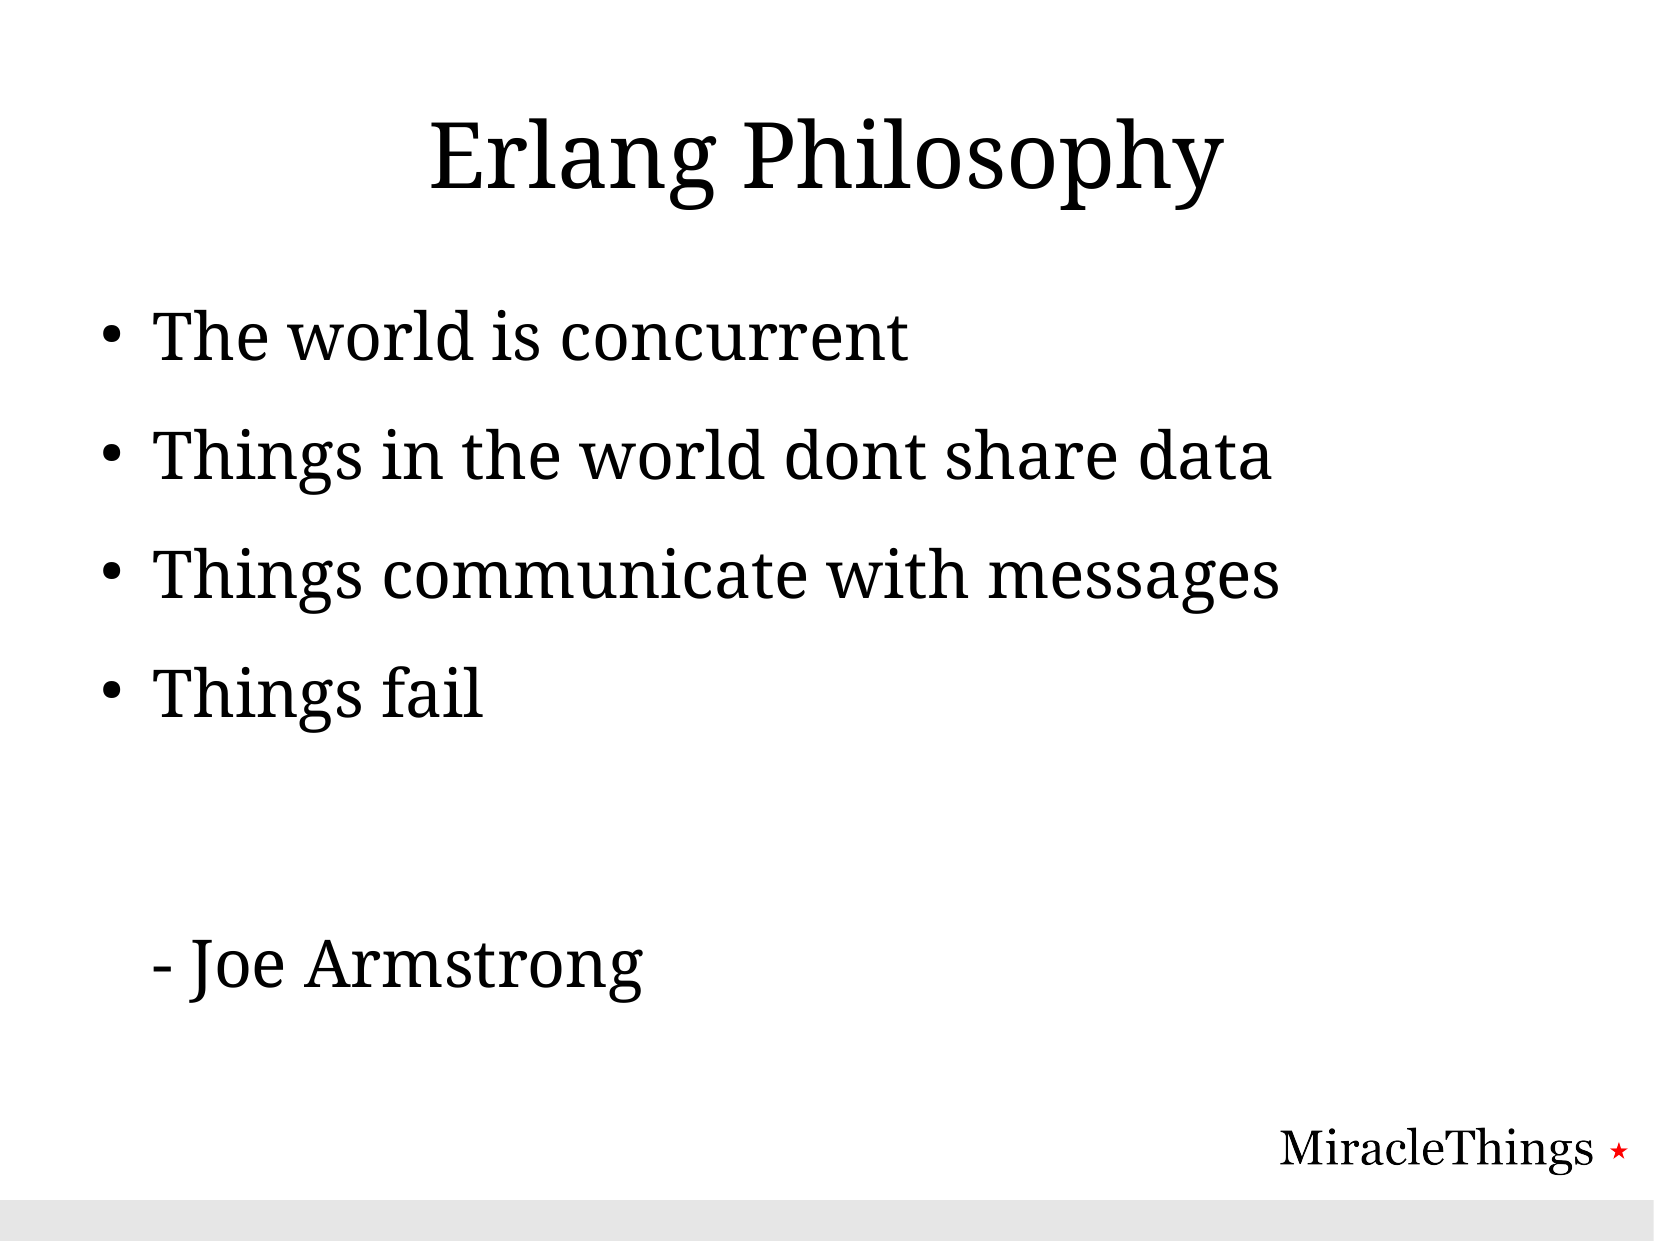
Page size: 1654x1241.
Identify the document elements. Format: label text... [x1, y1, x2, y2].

title Erlang Philosophy [82, 49, 1571, 257]
list The world is concurrent Things in the world dont share data Things communicate with messages Things fail - Joe Armstrong [82, 290, 1538, 1010]
picture [1248, 1054, 1654, 1200]
